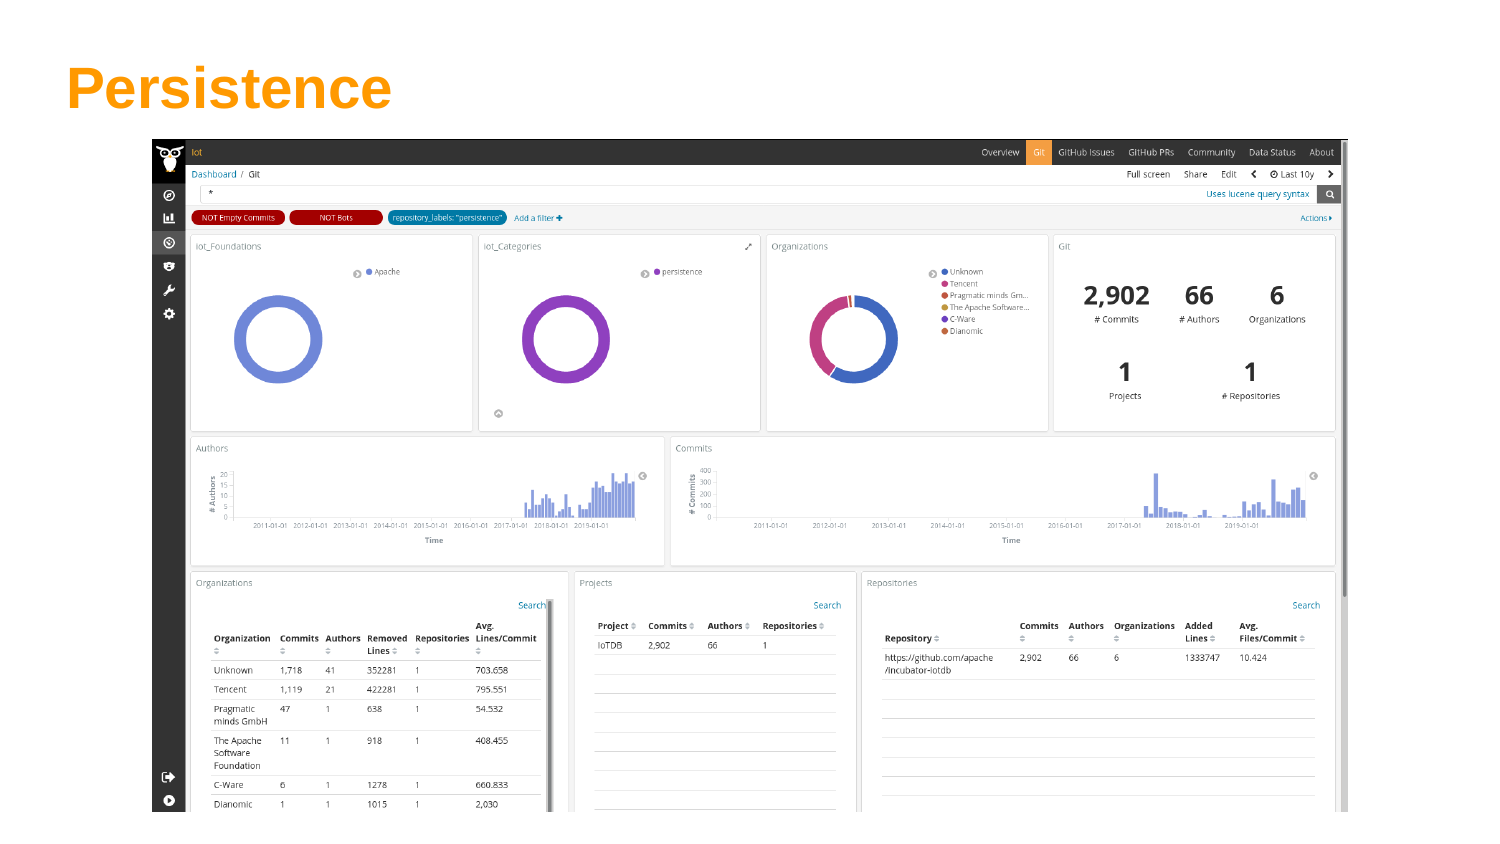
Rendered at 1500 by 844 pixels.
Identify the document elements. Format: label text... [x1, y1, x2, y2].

picture [152, 139, 1348, 812]
title Persistence [51, 35, 1449, 130]
